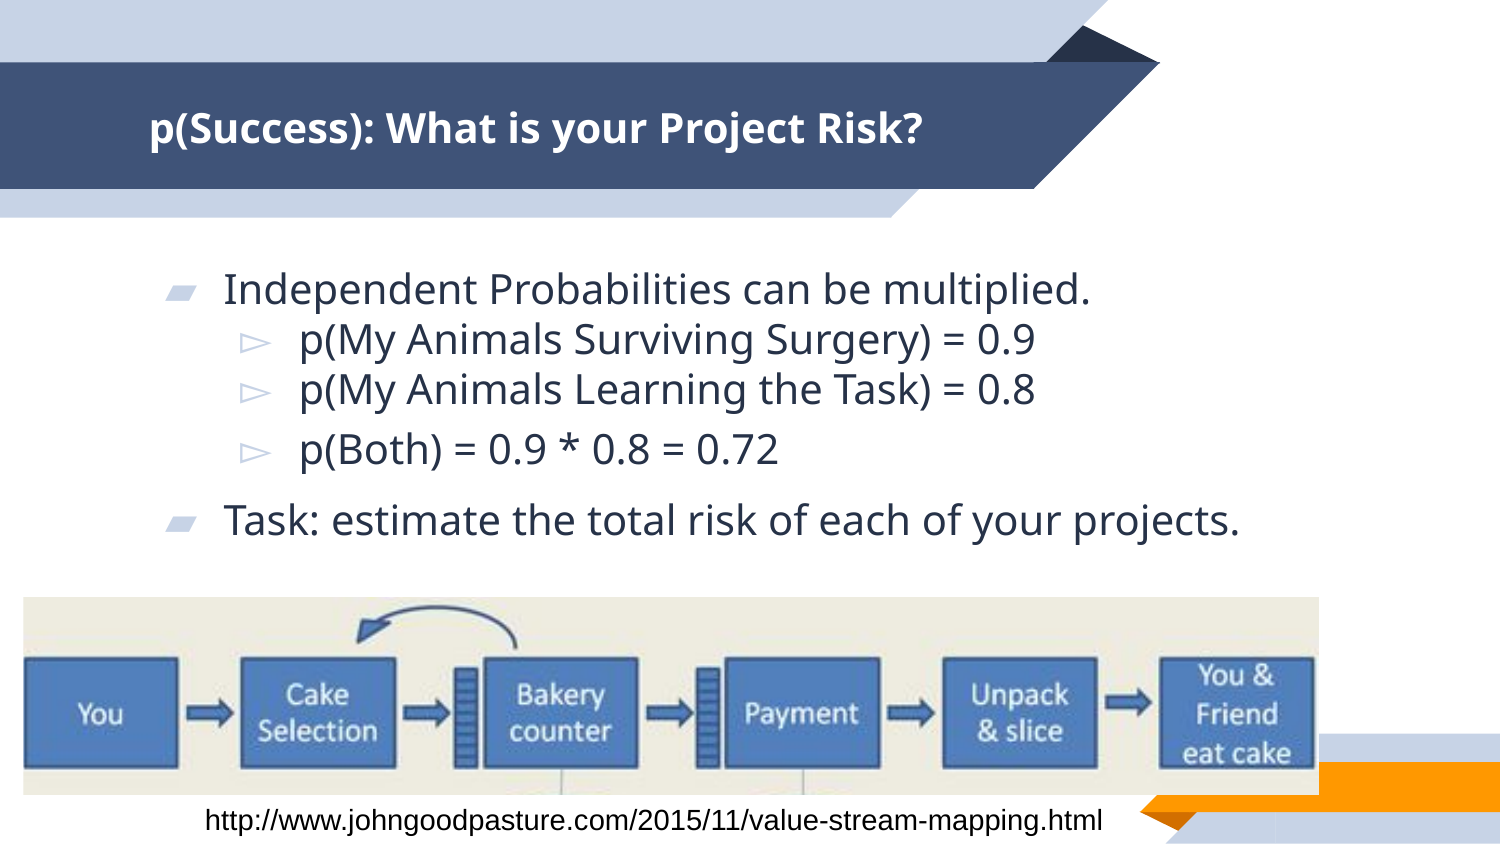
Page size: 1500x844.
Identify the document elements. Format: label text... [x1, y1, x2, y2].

picture [23, 597, 1319, 795]
text_box http://www.johngoodpasture.com/2015/11/value-stream-mapping.html [189, 775, 1178, 844]
list Independent Probabilities can be multiplied. p(My Animals Surviving Surgery) = 0.9 p(My Animals Learning the Task) = 0.8 p(Both) = 0.9 * 0.8 = 0.72 Task: estimate the total risk of each of your projects. [133, 217, 1347, 590]
title p(Success): What is your Project Risk? [133, 64, 1035, 190]
